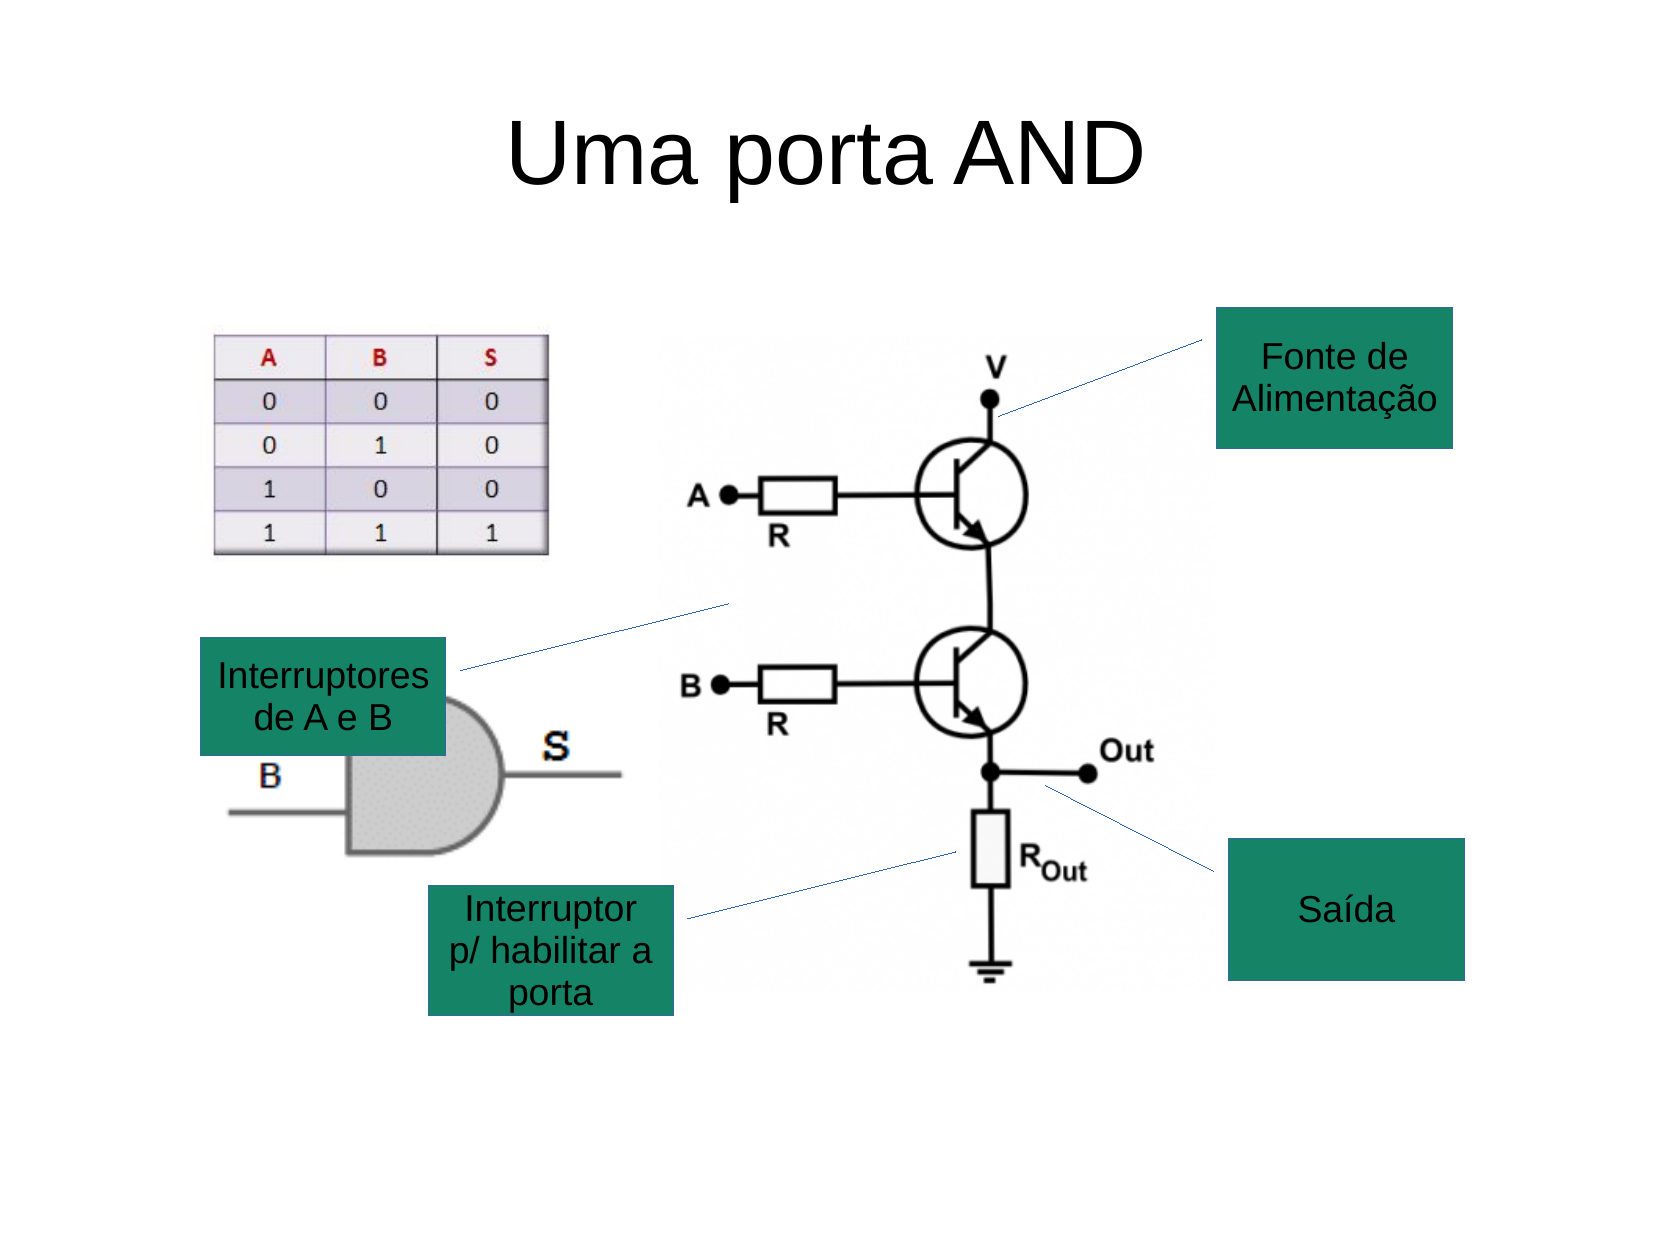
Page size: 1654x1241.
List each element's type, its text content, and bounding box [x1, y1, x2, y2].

title Uma porta AND [82, 49, 1571, 257]
text_box Saída [1228, 839, 1465, 980]
text_box Interruptor p/ habilitar a porta [428, 886, 673, 1016]
text_box Fonte de Alimentação [1217, 307, 1453, 449]
picture [200, 324, 568, 579]
text_box Interruptores de A e B [201, 638, 446, 756]
picture [200, 335, 1217, 993]
